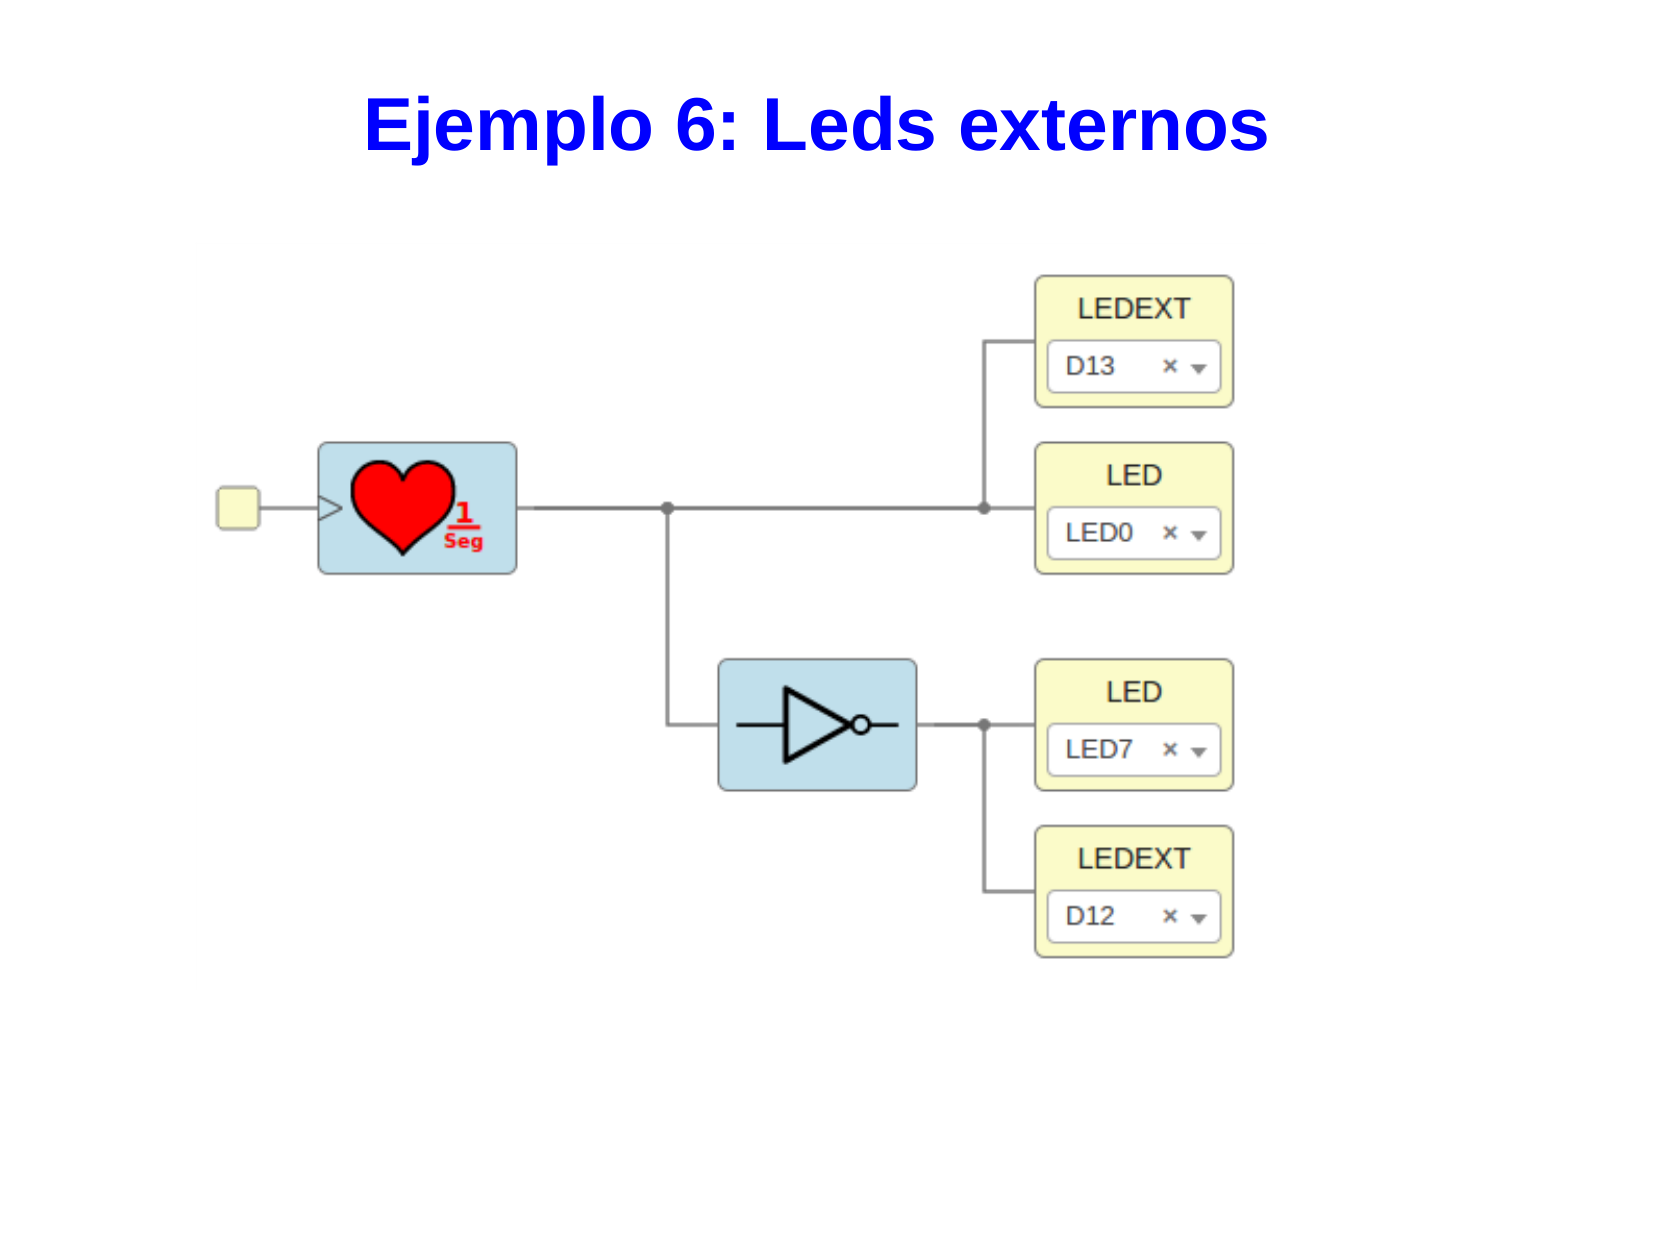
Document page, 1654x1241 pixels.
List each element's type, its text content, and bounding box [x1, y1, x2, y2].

picture [195, 242, 1266, 991]
text_box Ejemplo 6: Leds externos [90, 75, 1546, 174]
